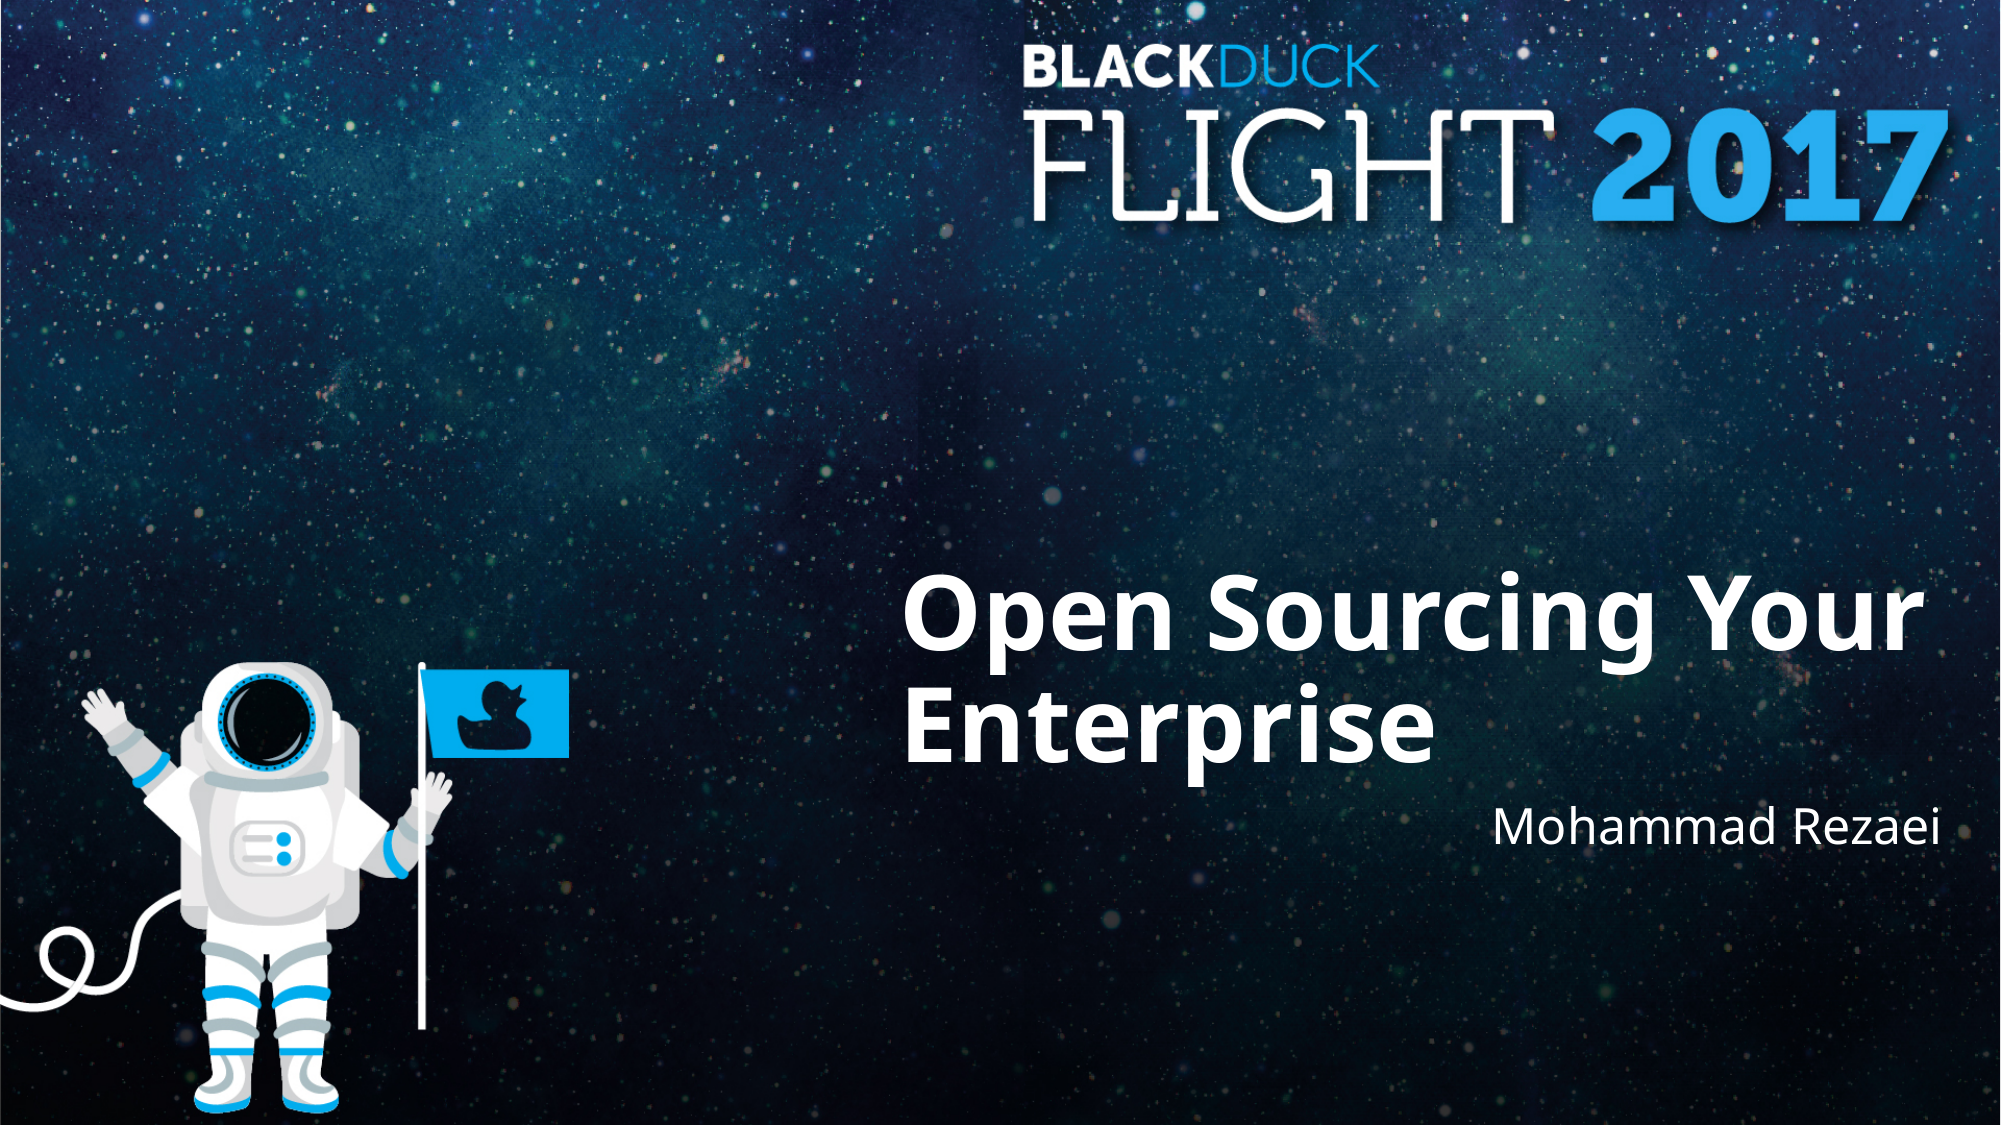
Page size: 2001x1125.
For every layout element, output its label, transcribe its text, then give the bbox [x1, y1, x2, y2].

title Open Sourcing Your Enterprise [551, 546, 1943, 799]
picture [0, 0, 2001, 1125]
subtitle Mohammad Rezaei [494, 801, 1943, 943]
